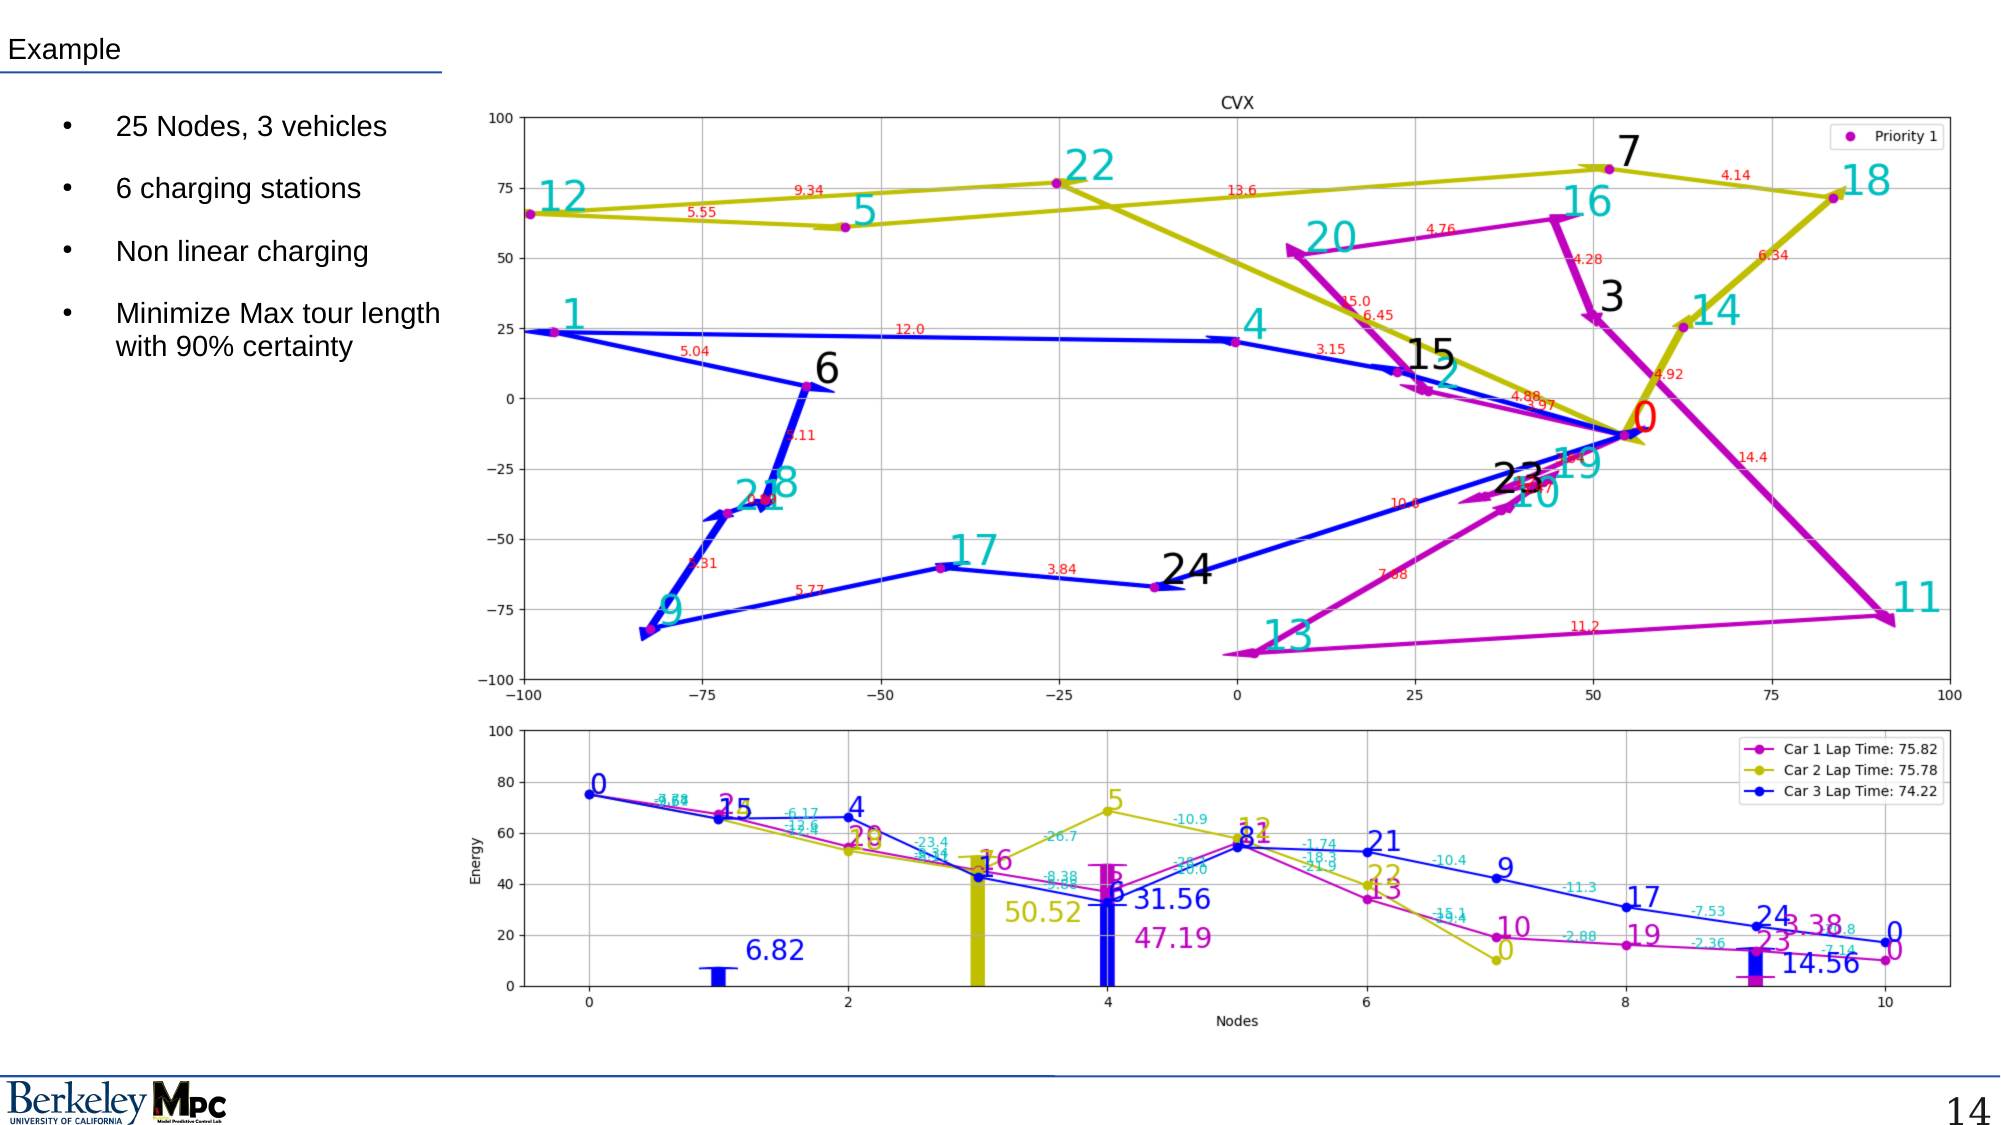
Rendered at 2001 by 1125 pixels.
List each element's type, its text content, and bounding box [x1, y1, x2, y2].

picture [442, 55, 2000, 1064]
title Example [7, 7, 1930, 92]
list 25 Nodes, 3 vehicles 6 charging stations Non linear charging Minimize Max tour length with 90% certainty [44, 110, 442, 1054]
picture [0, 1072, 226, 1125]
